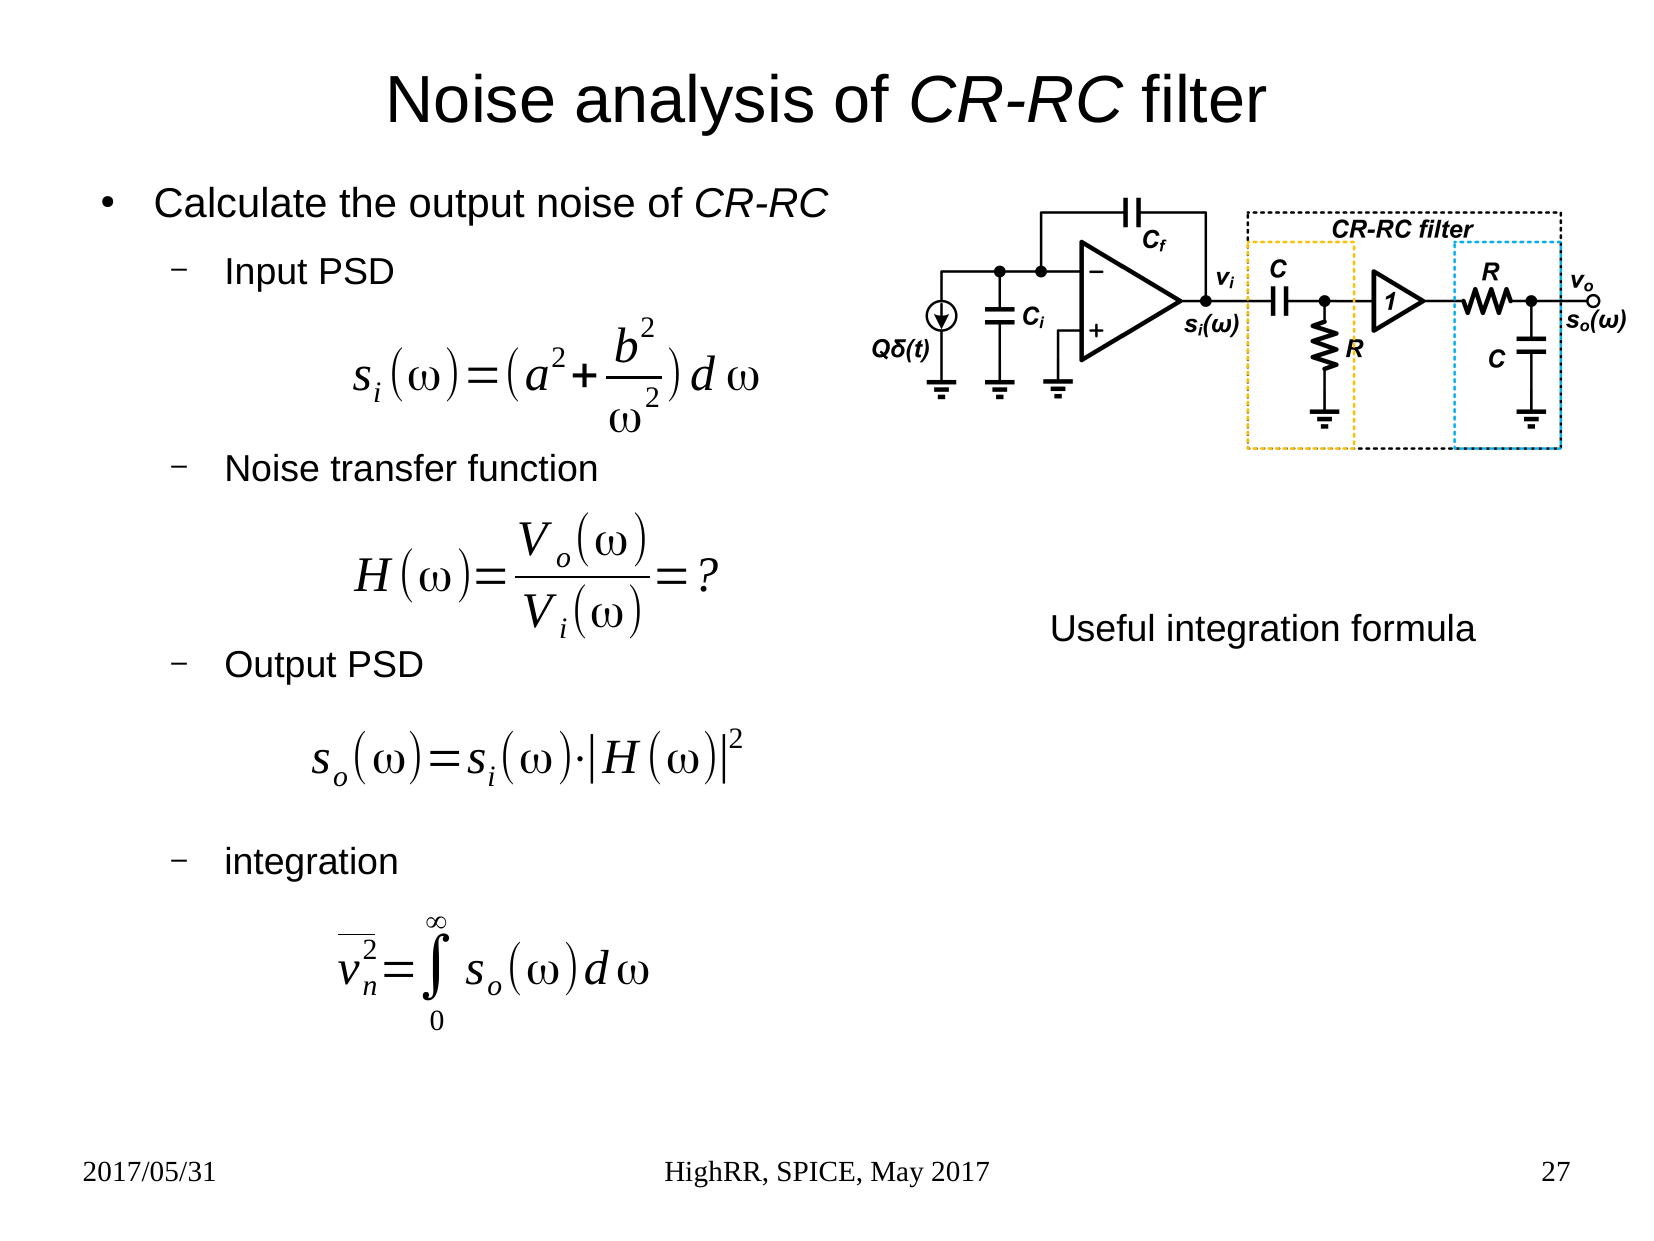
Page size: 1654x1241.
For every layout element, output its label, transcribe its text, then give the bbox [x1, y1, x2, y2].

chart [345, 510, 727, 646]
list Calculate the output noise of CR-RC Input PSD Noise transfer function Output PSD integration [82, 180, 856, 1141]
text_box Useful integration formula [1035, 600, 1531, 657]
chart [303, 722, 750, 792]
chart [330, 915, 658, 1037]
picture [870, 195, 1627, 451]
chart [345, 310, 768, 435]
title Noise analysis of CR-RC filter [82, 49, 1571, 151]
